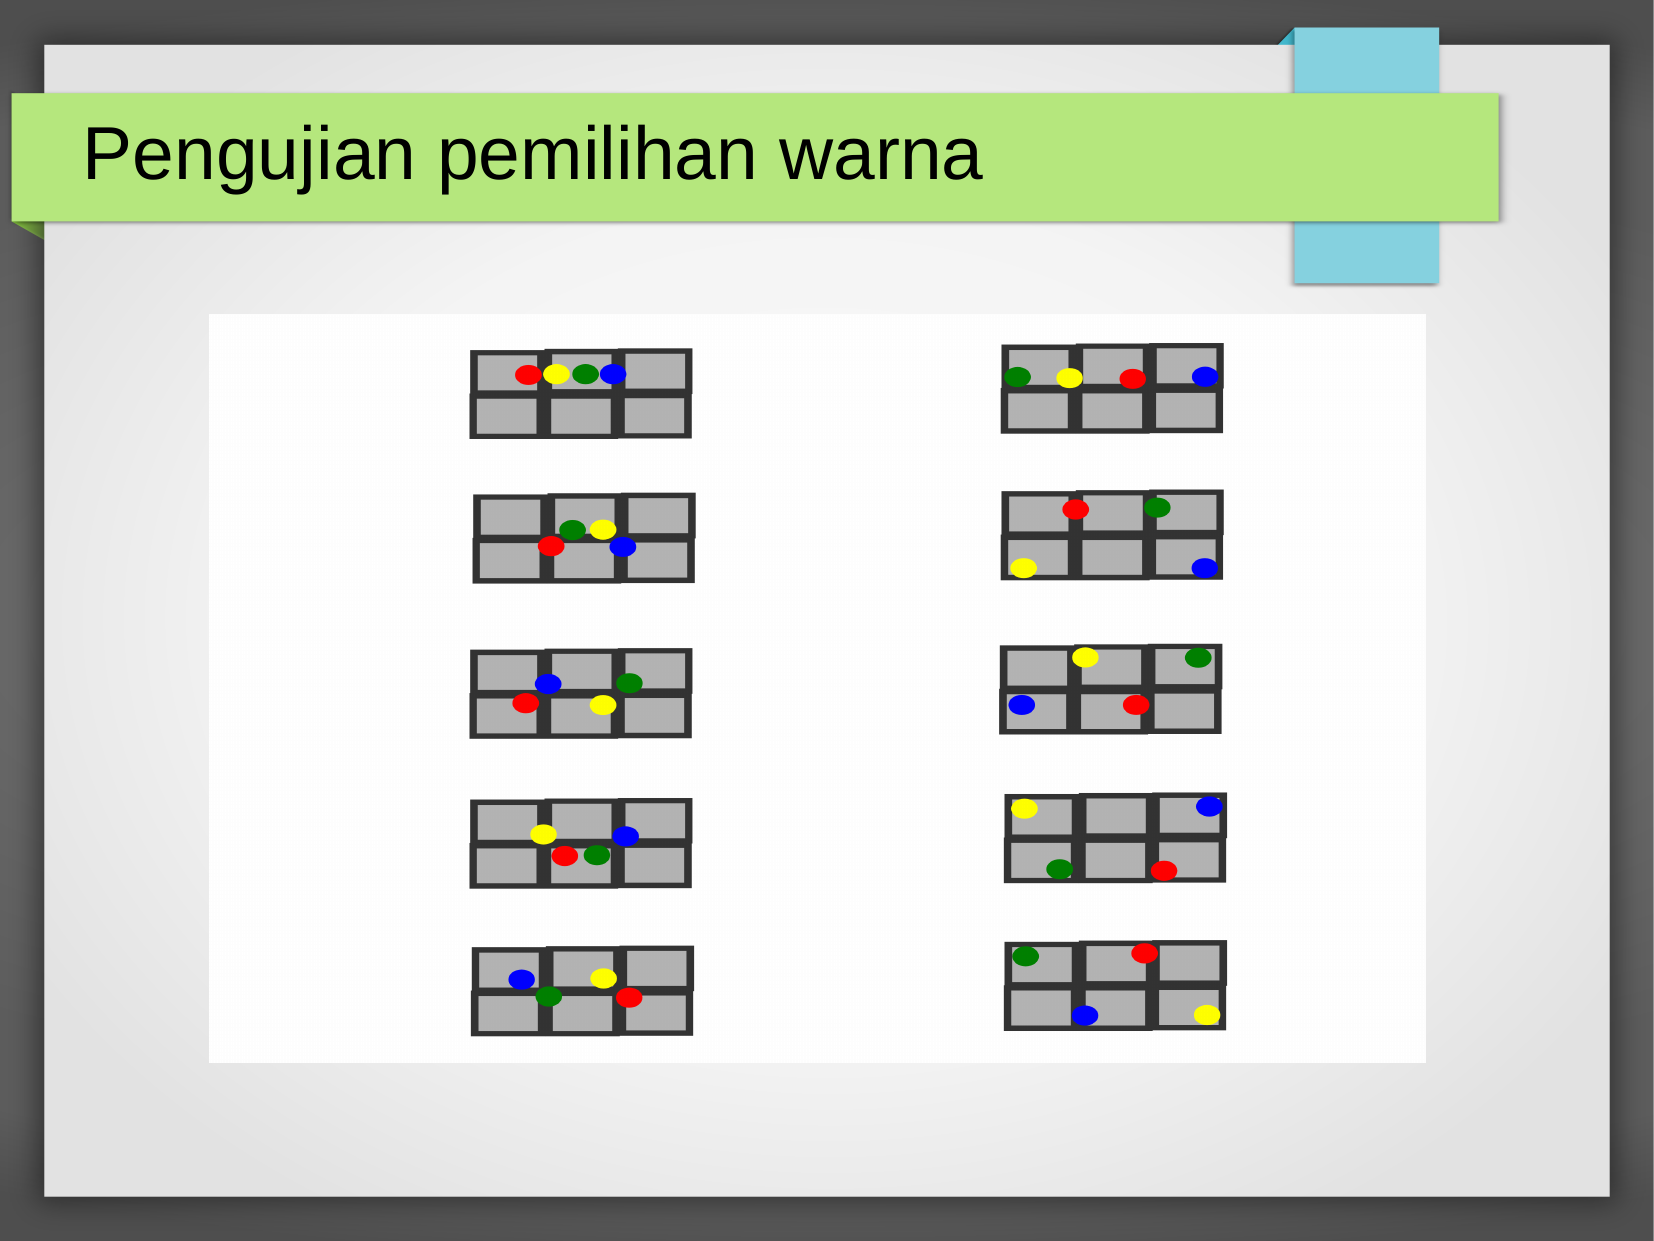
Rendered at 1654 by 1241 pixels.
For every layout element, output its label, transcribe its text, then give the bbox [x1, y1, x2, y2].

picture [0, 0, 1654, 1241]
title Pengujian pemilihan warna [82, 94, 1264, 213]
